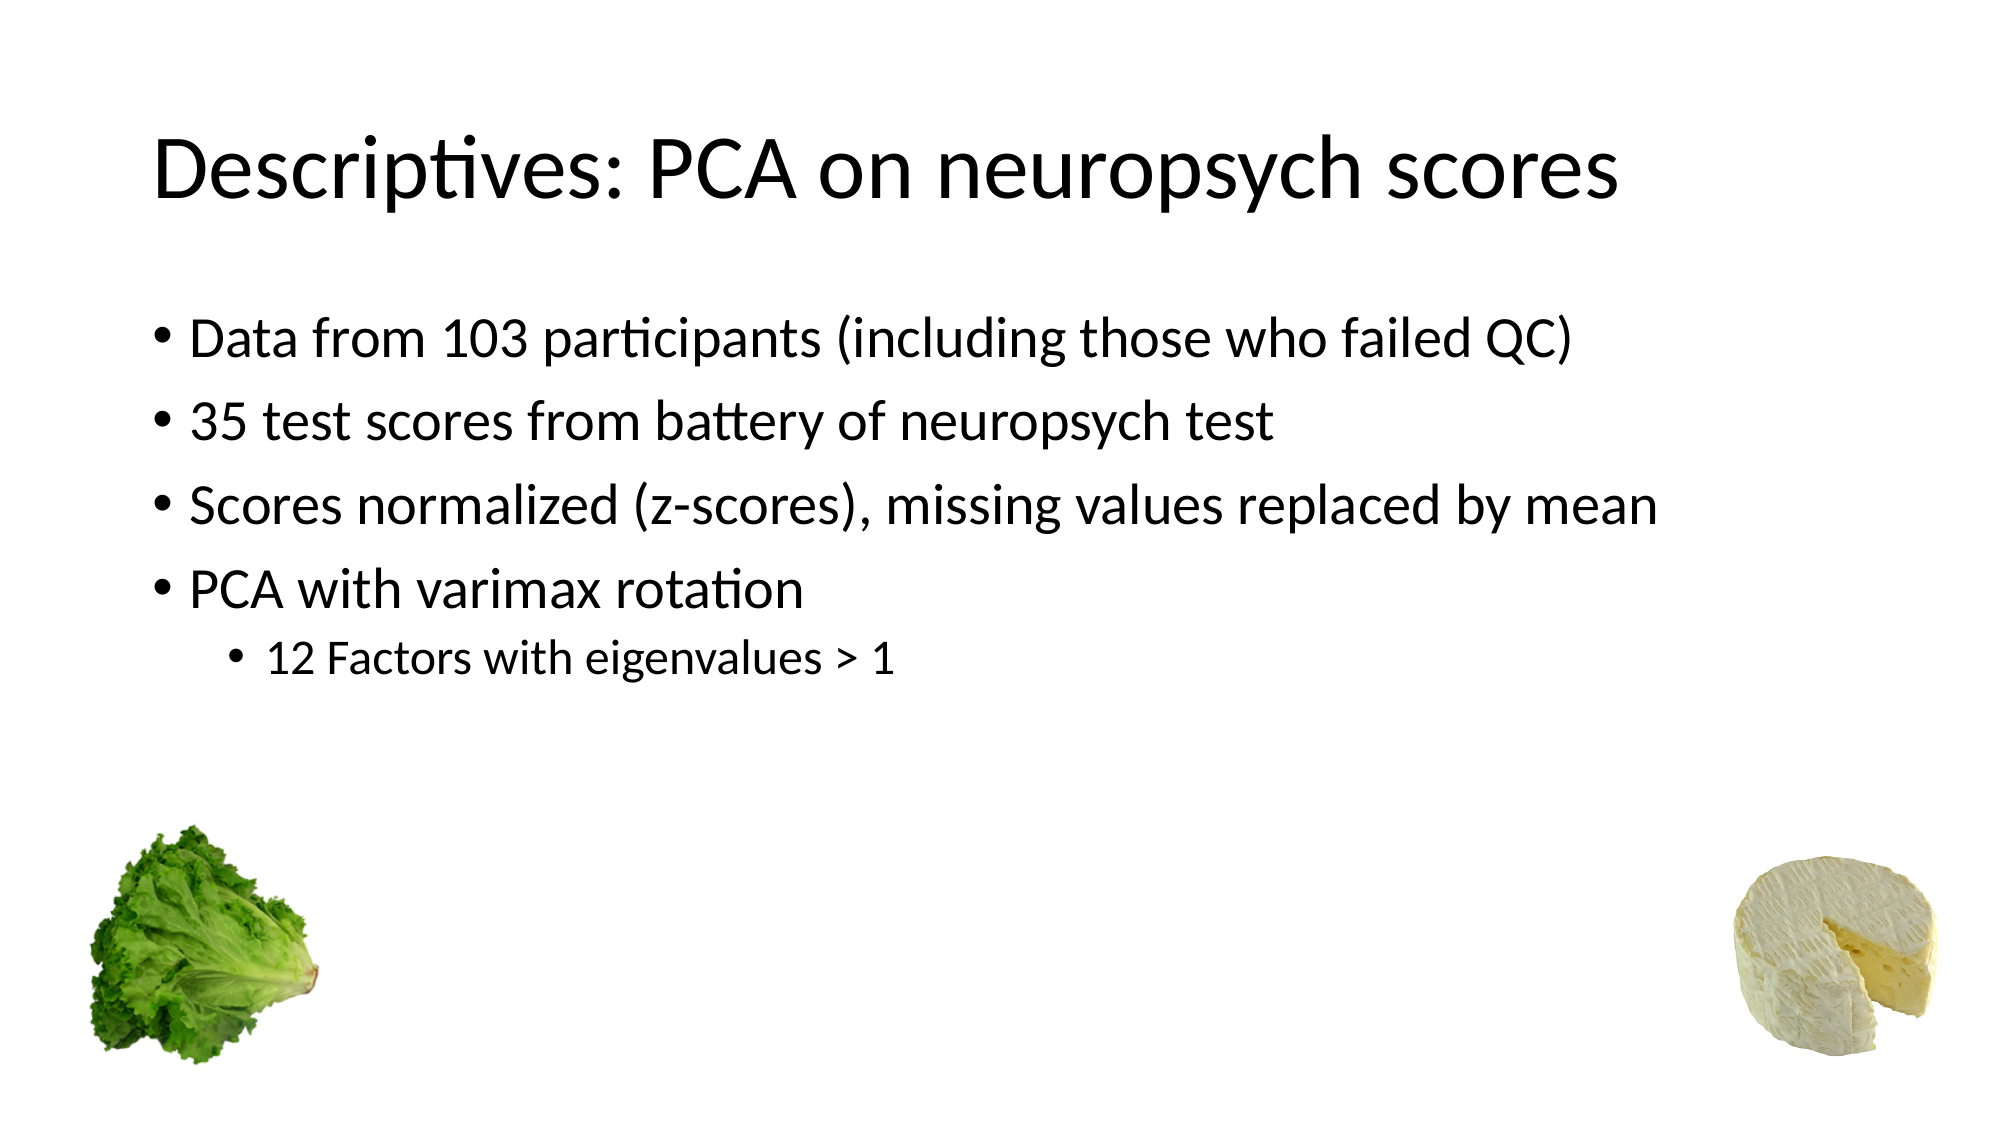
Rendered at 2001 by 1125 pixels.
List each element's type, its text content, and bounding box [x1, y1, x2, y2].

picture [1725, 842, 1947, 1066]
picture [52, 799, 348, 1094]
list Data from 103 participants (including those who failed QC) 35 test scores from battery of neuropsych test Scores normalized (z-scores), missing values replaced by mean PCA with varimax rotation 12 Factors with eigenvalues > 1 [137, 299, 1863, 1014]
title Descriptives: PCA on neuropsych scores [137, 59, 1863, 278]
